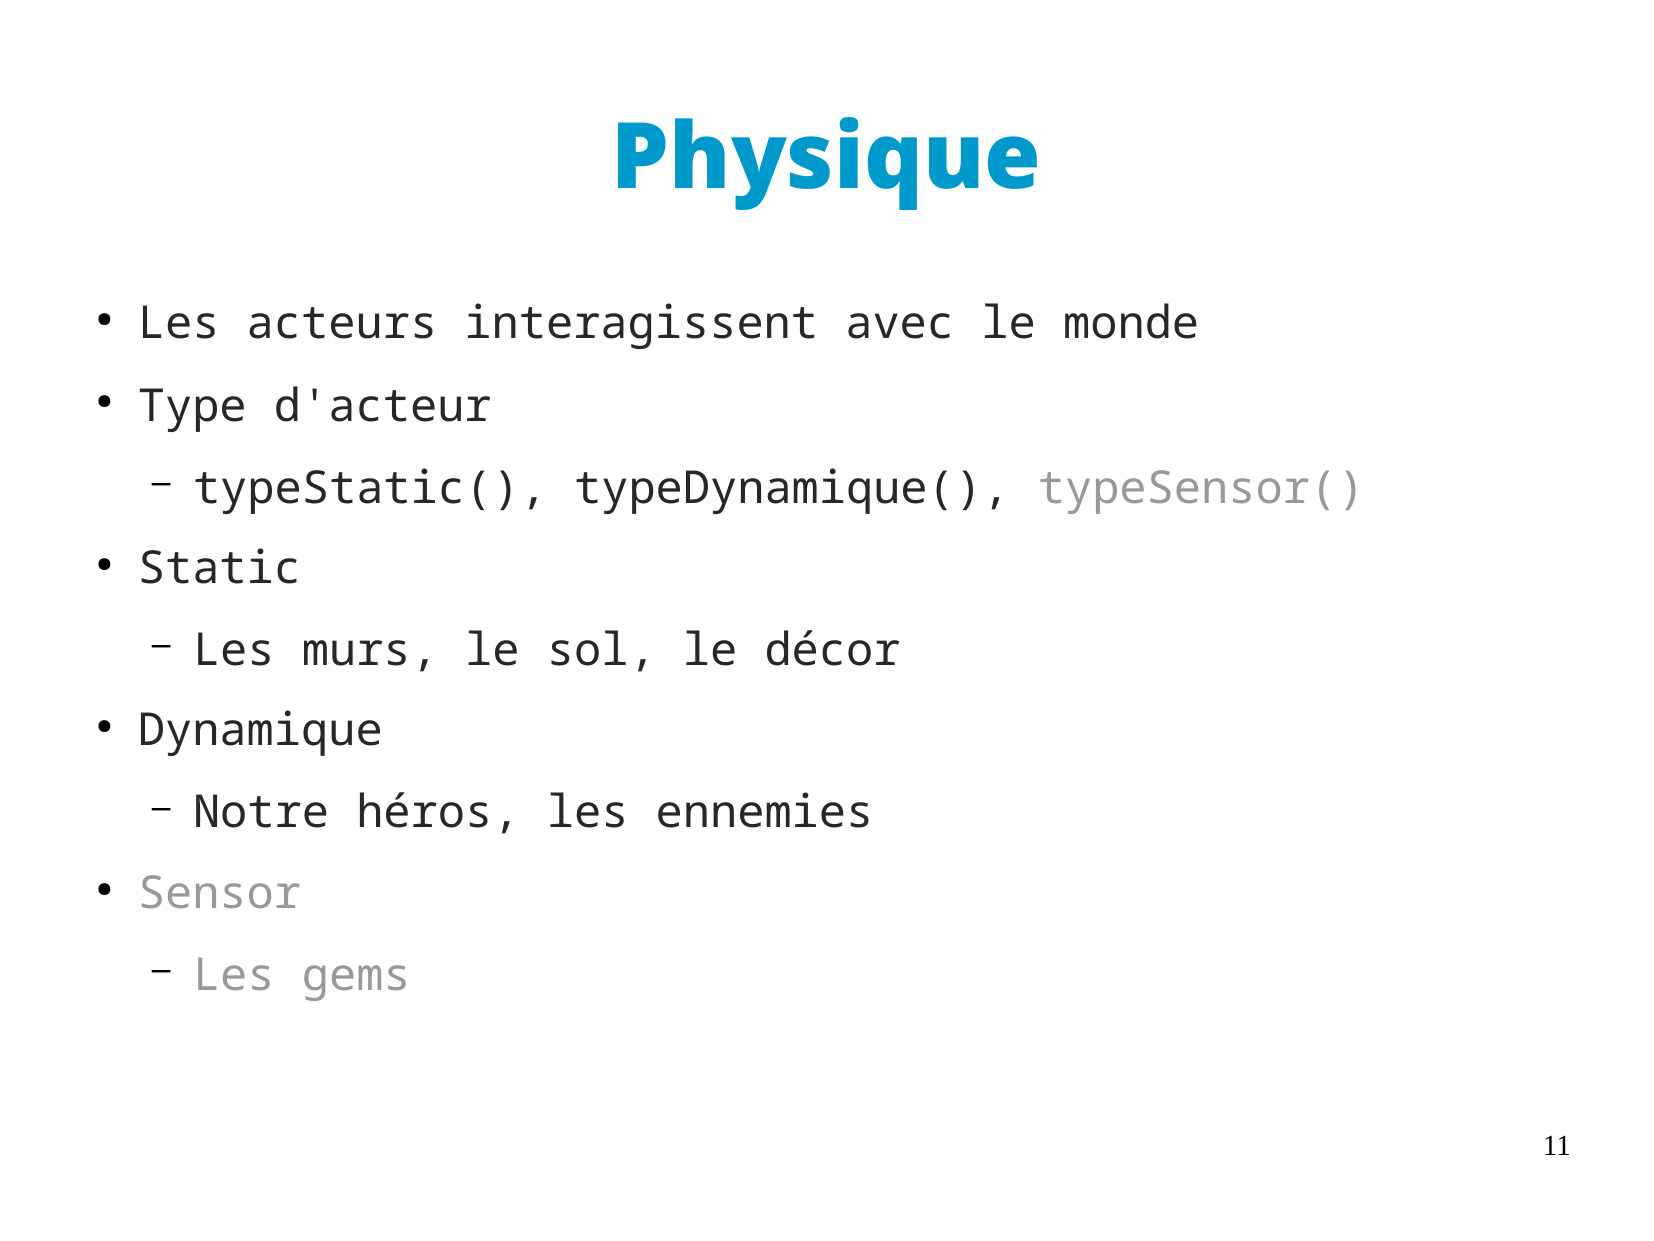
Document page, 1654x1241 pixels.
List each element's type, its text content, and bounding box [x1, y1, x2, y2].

title Physique [82, 49, 1571, 257]
list Les acteurs interagissent avec le monde Type d'acteur typeStatic(), typeDynamique(), typeSensor() Static Les murs, le sol, le décor Dynamique Notre héros, les ennemies Sensor Les gems [82, 290, 1571, 1010]
